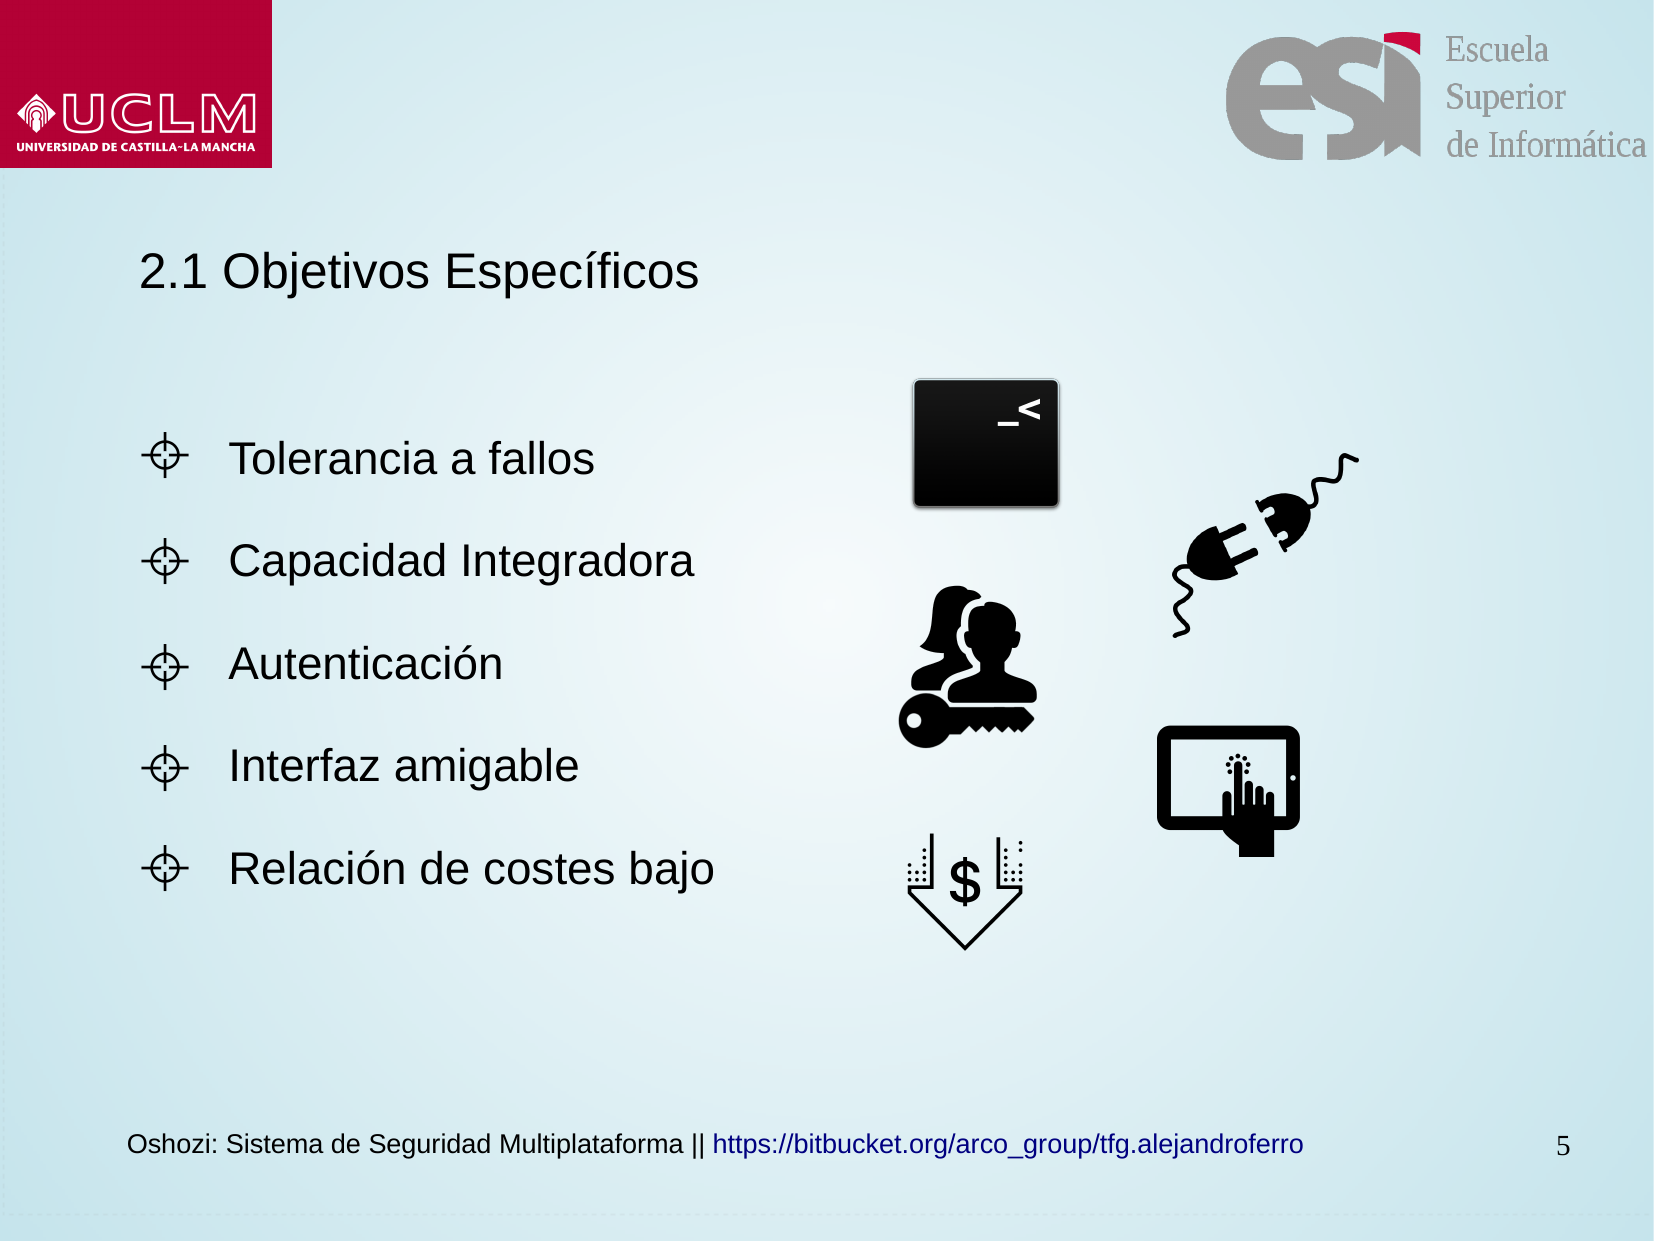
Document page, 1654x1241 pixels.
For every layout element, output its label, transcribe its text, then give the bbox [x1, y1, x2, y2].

text_box Tolerancia a fallos Capacidad Integradora Autenticación Interfaz amigable Relación de costes bajo [200, 425, 934, 1054]
text_box 2.1 Objetivos Específicos [124, 236, 1128, 343]
text_box Oshozi: Sistema de Seguridad Multiplataforma || https://bitbucket.org/arco_group/tfg.alejandroferro [112, 1112, 1625, 1170]
picture [0, 0, 1654, 1241]
